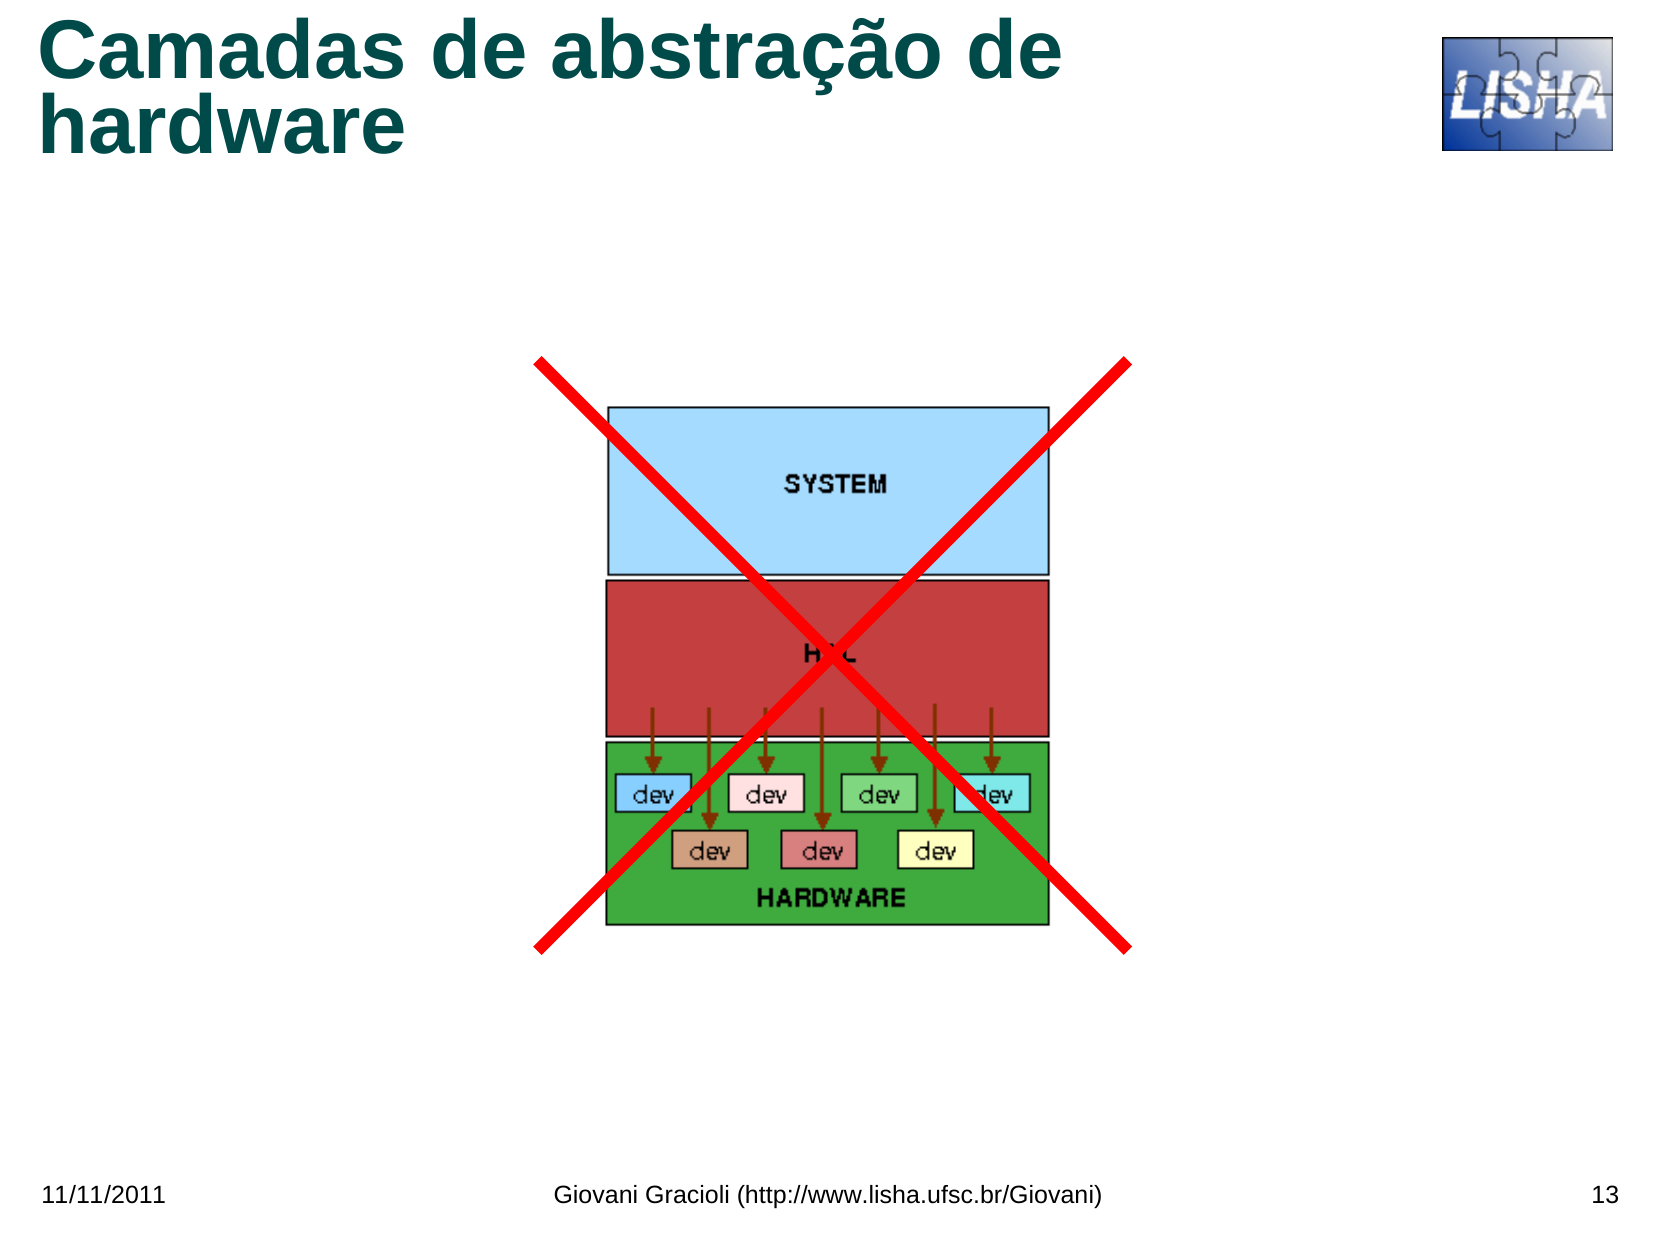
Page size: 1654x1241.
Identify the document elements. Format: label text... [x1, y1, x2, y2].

title Camadas de abstração de hardware [37, 9, 1426, 178]
picture [842, 446, 1052, 865]
picture [604, 437, 823, 874]
picture [604, 665, 1052, 928]
picture [604, 405, 1052, 646]
picture [1442, 37, 1613, 151]
